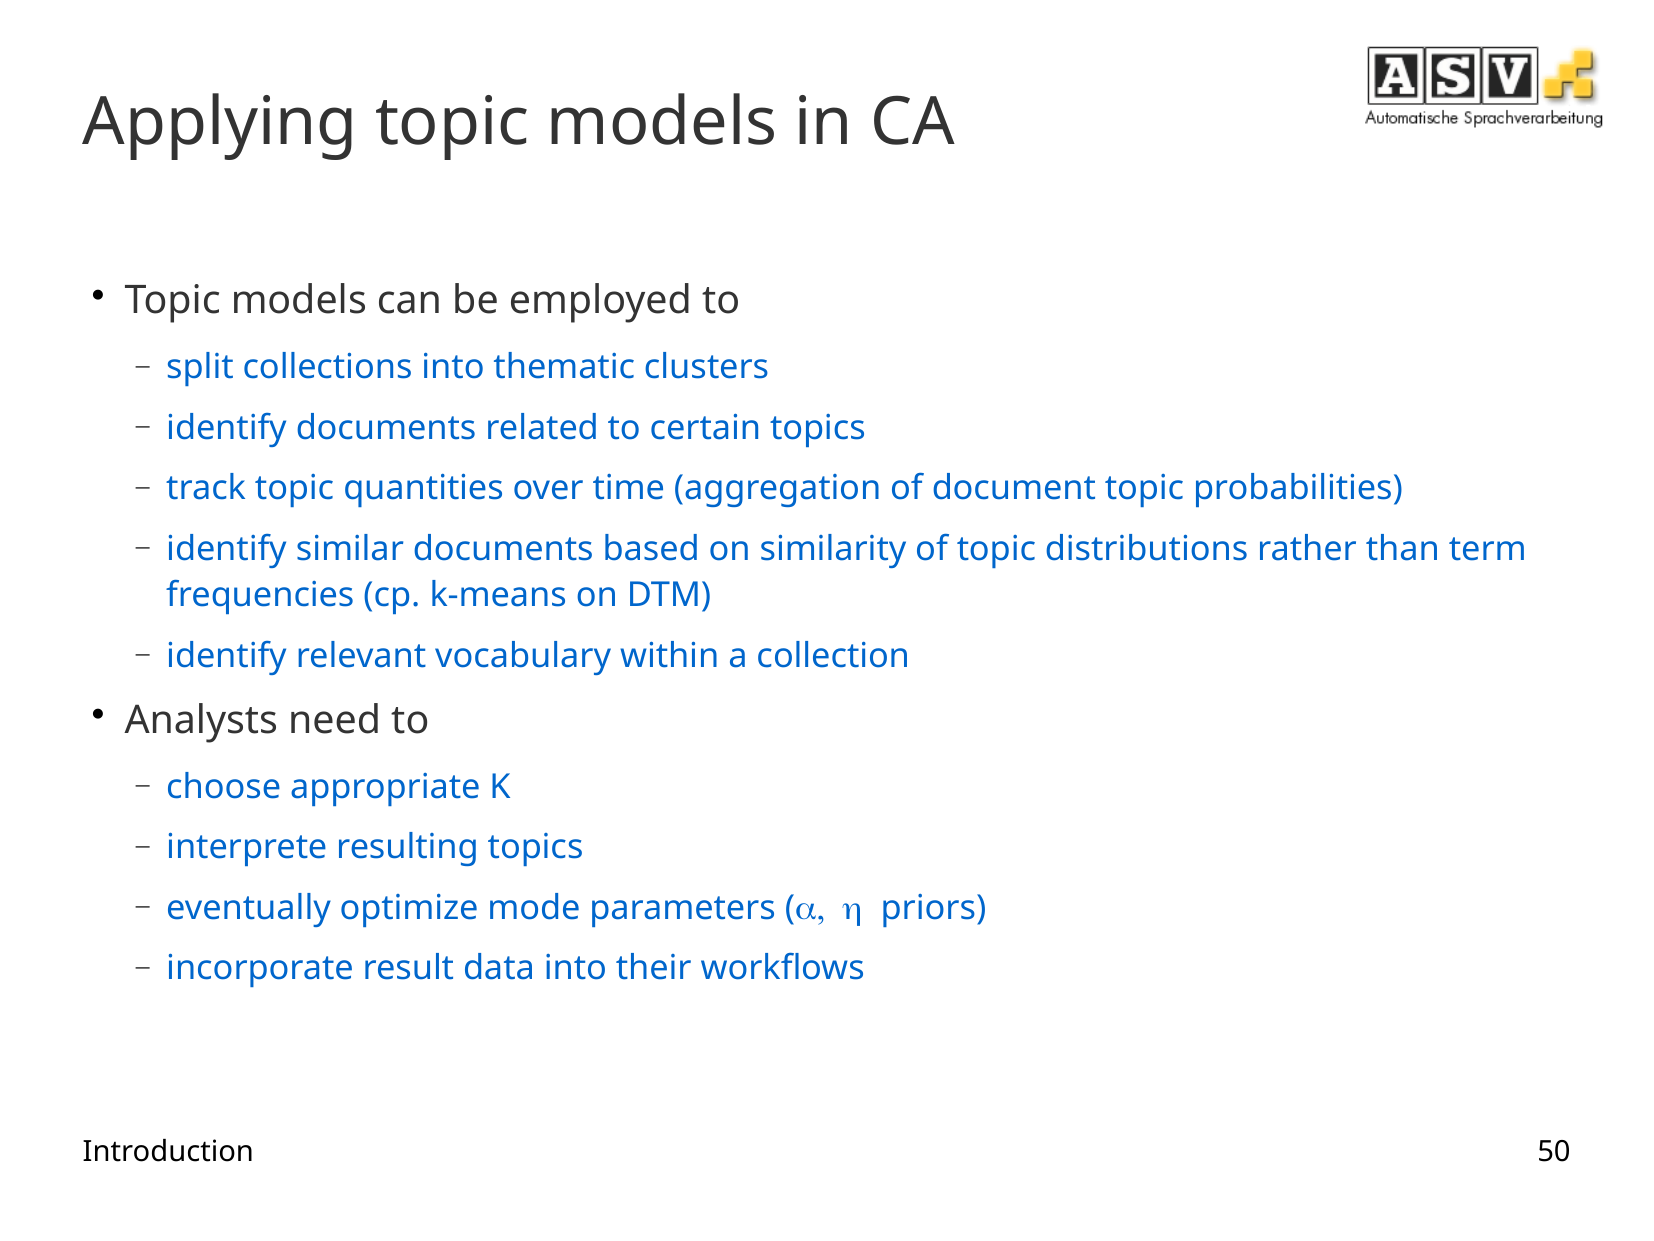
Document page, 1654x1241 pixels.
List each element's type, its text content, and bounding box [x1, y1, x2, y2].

title Applying topic models in CA [82, 49, 1347, 189]
picture [1364, 43, 1605, 129]
list Topic models can be employed to split collections into thematic clusters identify documents related to certain topics track topic quantities over time (aggregation of document topic probabilities) identify similar documents based on similarity of topic distributions rather than term frequencies (cp. k-means on DTM) identify relevant vocabulary within a collection Analysts need to choose appropriate K interprete resulting topics eventually optimize mode parameters (,  priors) incorporate result data into their workflows [82, 271, 1538, 991]
